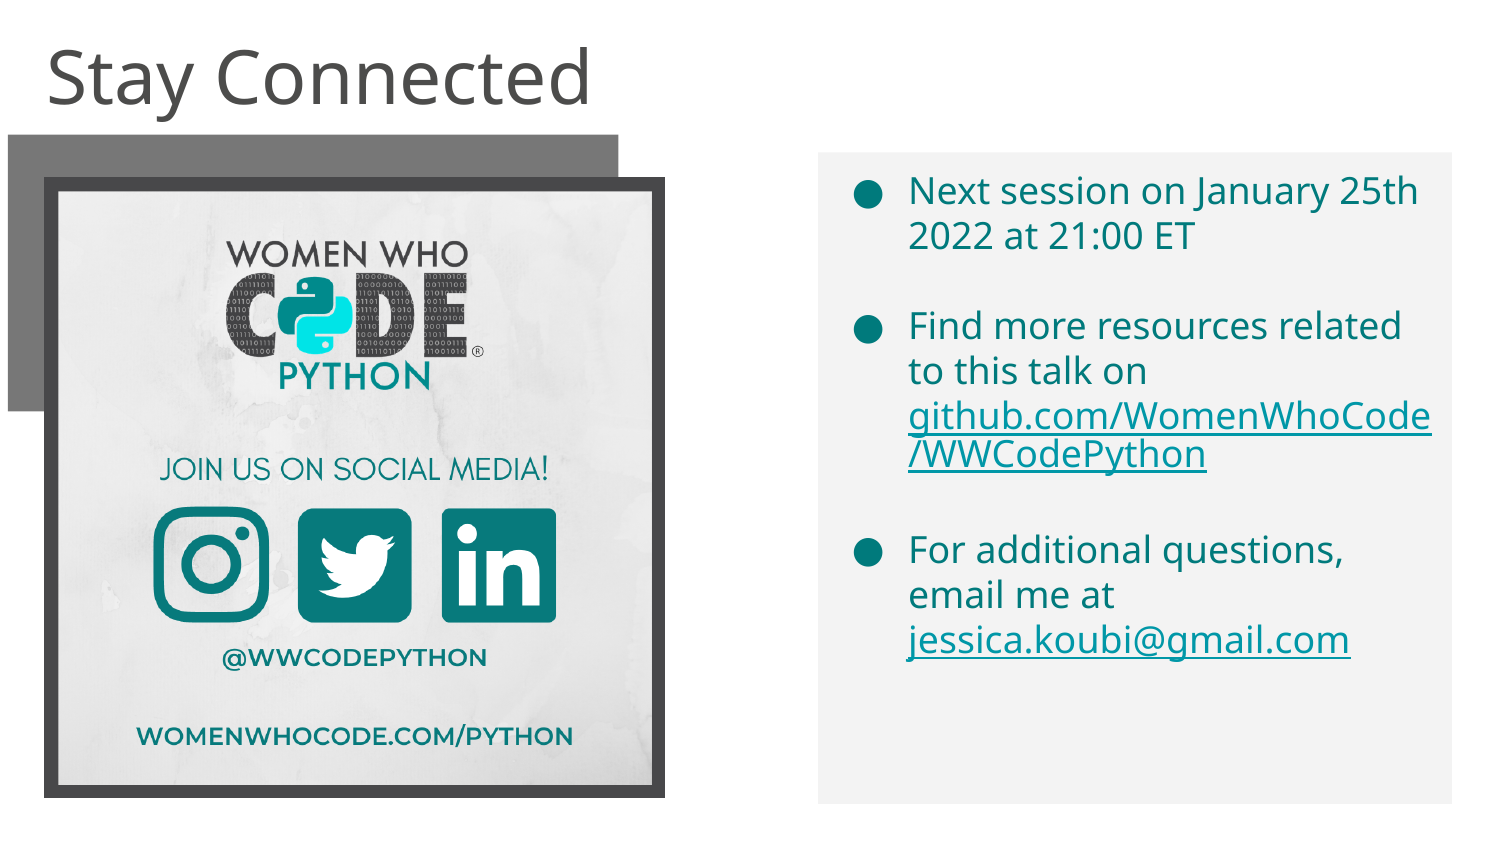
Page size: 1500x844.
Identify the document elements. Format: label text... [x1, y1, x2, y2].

picture [44, 177, 665, 798]
title Stay Connected [31, 9, 1500, 135]
text_box Next session on January 25th 2022 at 21:00 ET Find more resources related to this talk on github.com/WomenWhoCode/WWCodePython For additional questions, email me at jessica.koubi@gmail.com [818, 152, 1452, 804]
text_box [7, 134, 619, 412]
